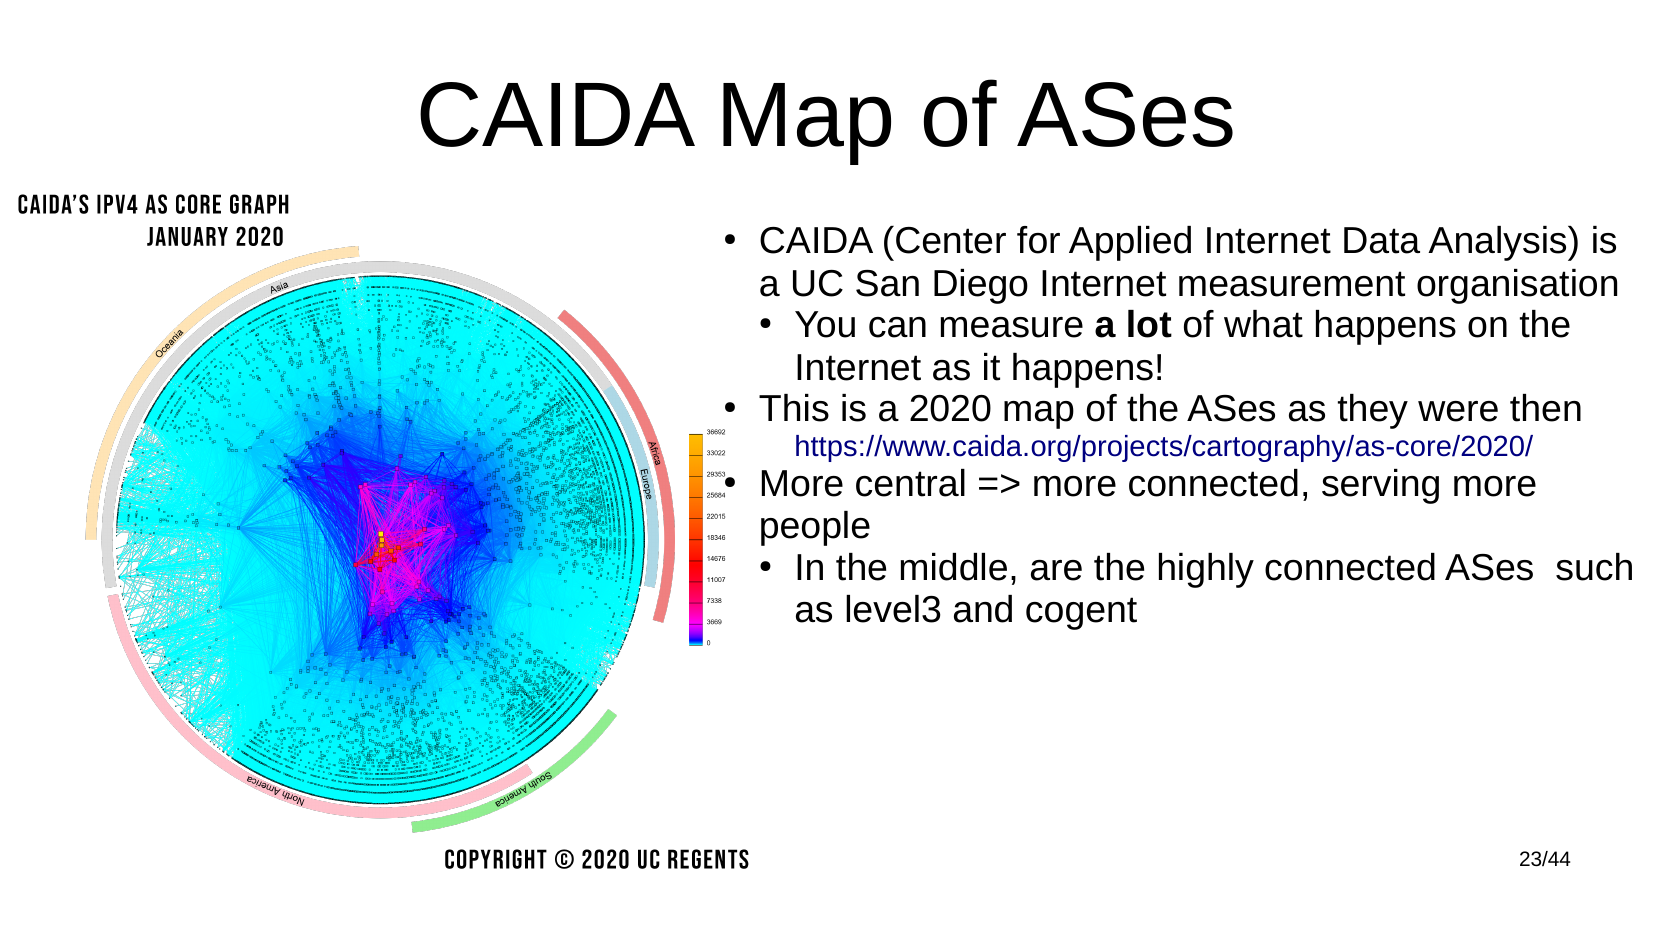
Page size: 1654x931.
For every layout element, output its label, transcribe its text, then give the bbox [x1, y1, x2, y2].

title CAIDA Map of ASes [82, 37, 1571, 193]
picture [0, 165, 759, 875]
text_box CAIDA (Center for Applied Internet Data Analysis) is a UC San Diego Internet measurement organisation You can measure a lot of what happens on the Internet as it happens! This is a 2020 map of the ASes as they were then https://www.caida.org/projects/cartography/as-core/2020/ More central => more connected, serving more people In the middle, are the highly connected ASes such as level3 and cogent [759, 212, 1654, 815]
